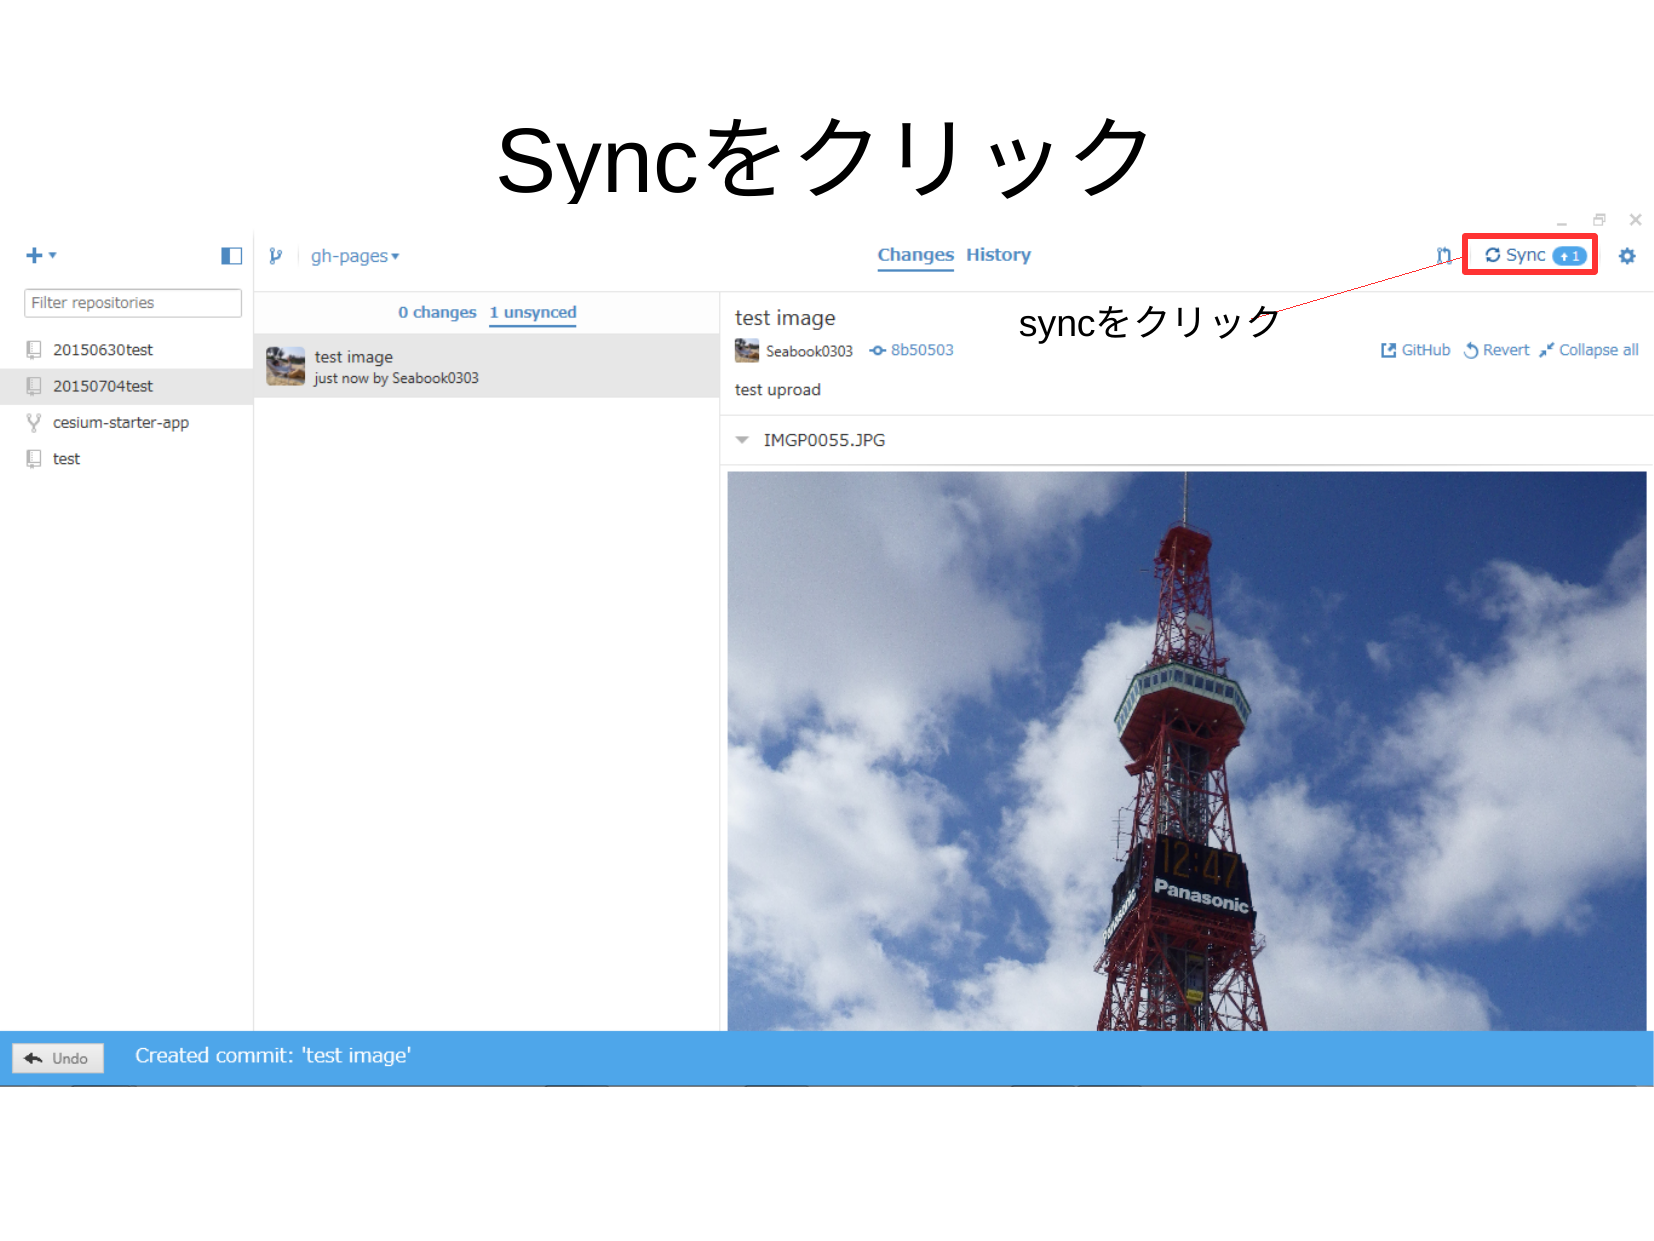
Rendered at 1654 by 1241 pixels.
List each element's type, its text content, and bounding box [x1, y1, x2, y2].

title Syncをクリック [82, 49, 1571, 204]
text_box syncをクリック [1003, 285, 1382, 343]
picture [0, 204, 1654, 1087]
